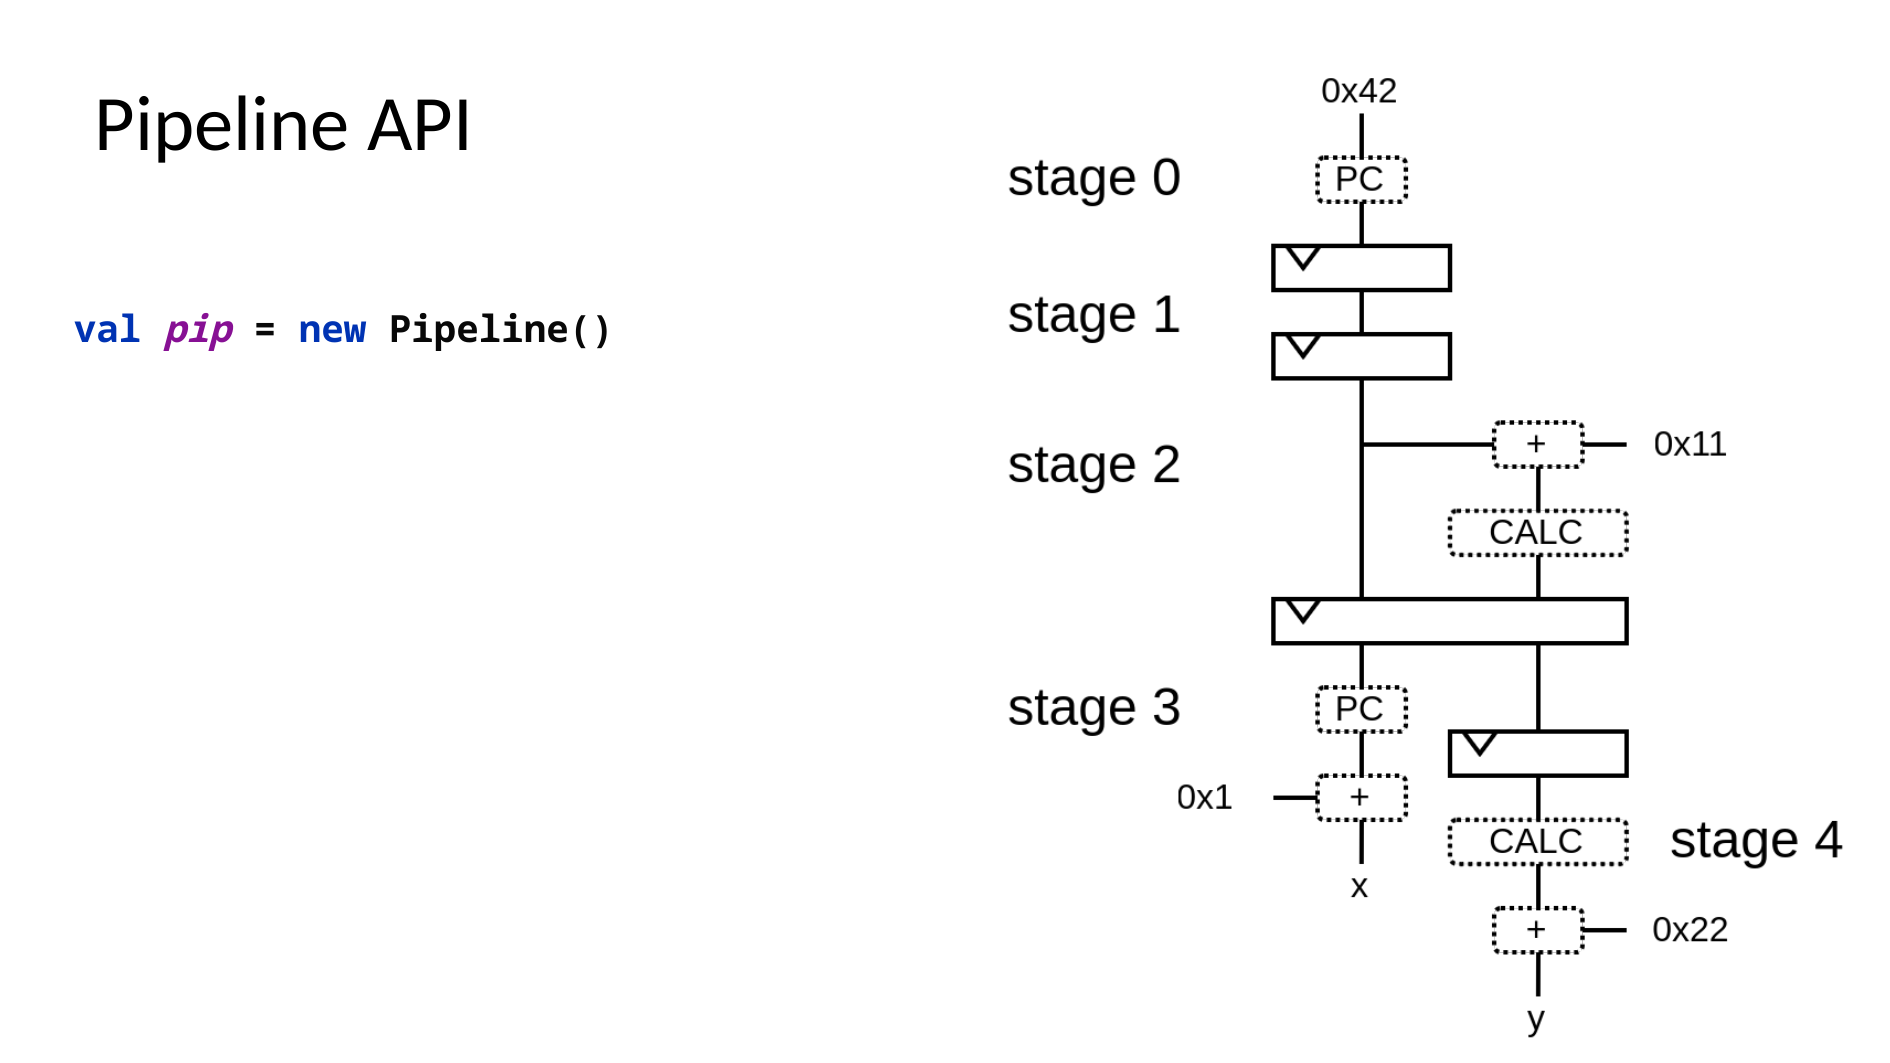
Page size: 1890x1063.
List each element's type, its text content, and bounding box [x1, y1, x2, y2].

text_box val pip = new Pipeline() [59, 295, 918, 1063]
title Pipeline API [94, 42, 918, 220]
picture [918, 23, 1890, 1063]
